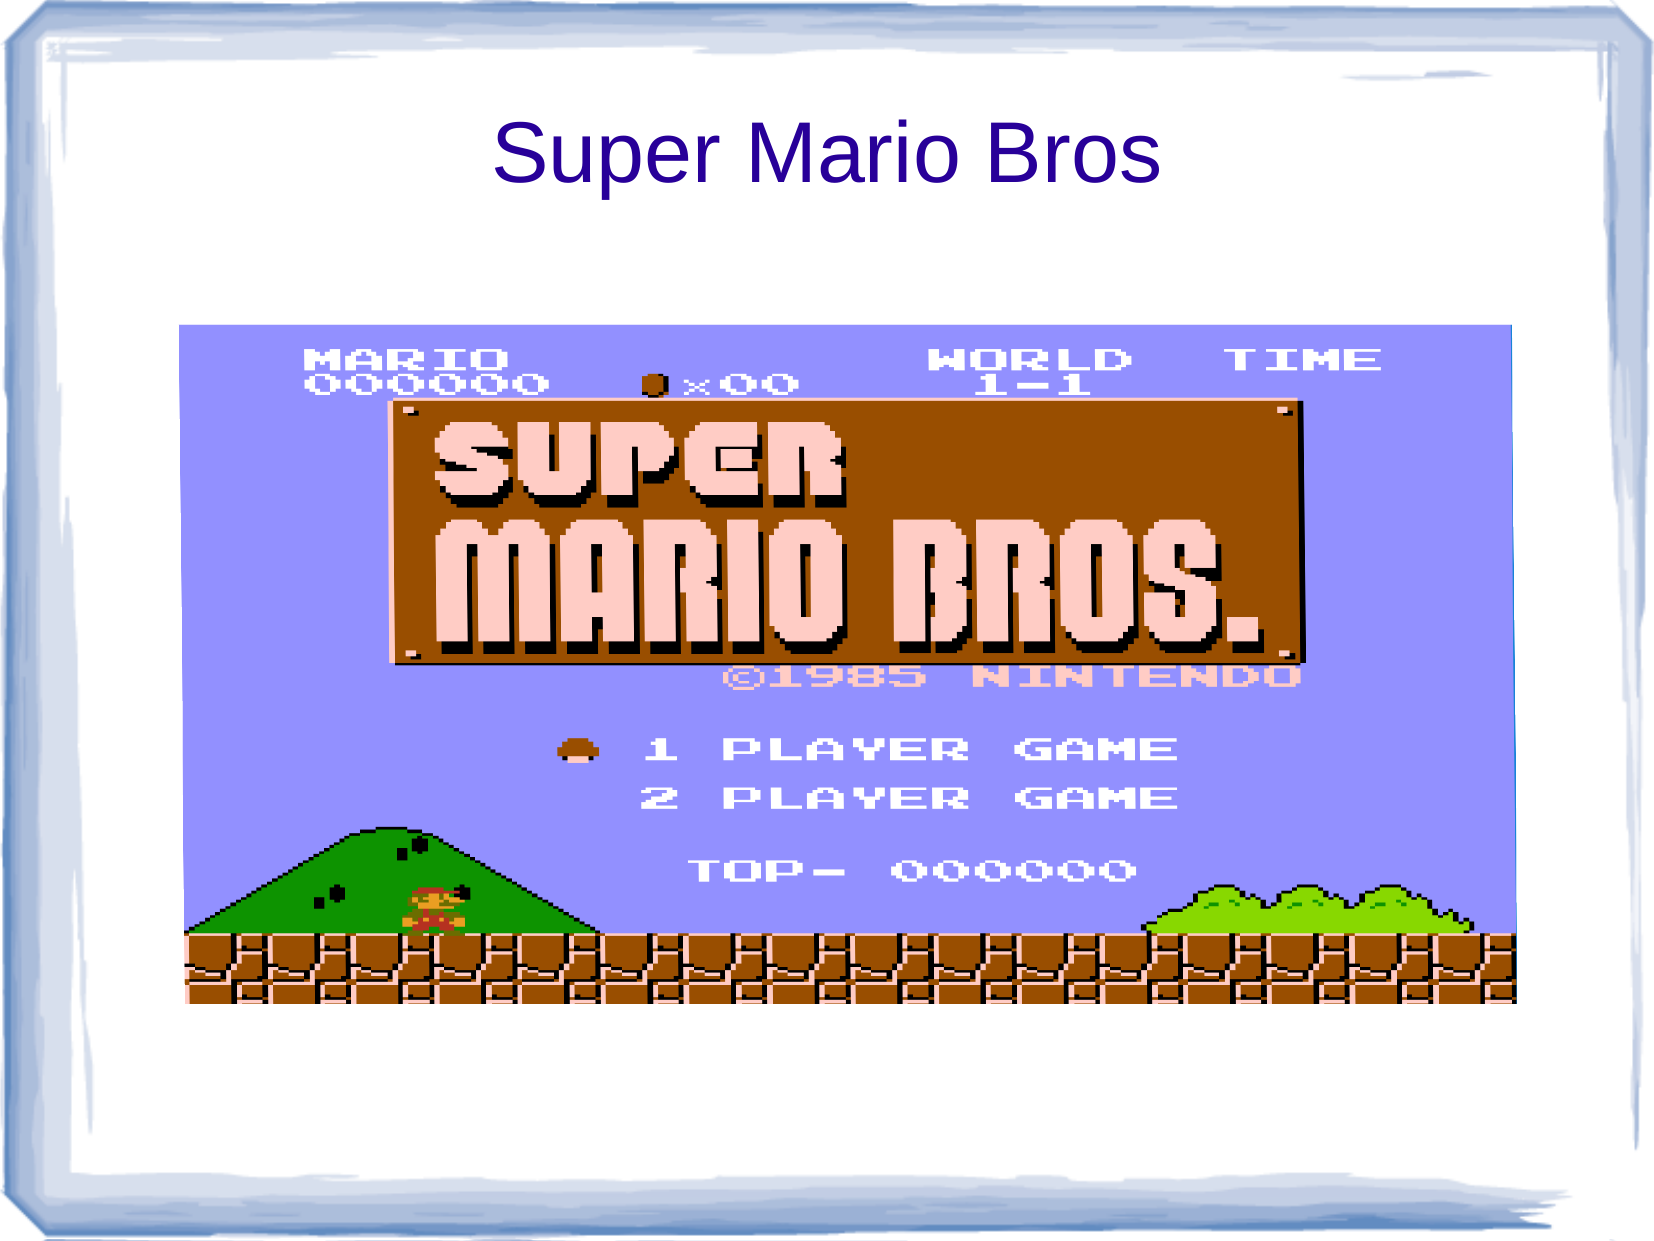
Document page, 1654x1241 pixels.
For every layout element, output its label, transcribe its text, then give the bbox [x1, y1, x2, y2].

title Super Mario Bros [82, 49, 1571, 257]
picture [0, 0, 1654, 1241]
